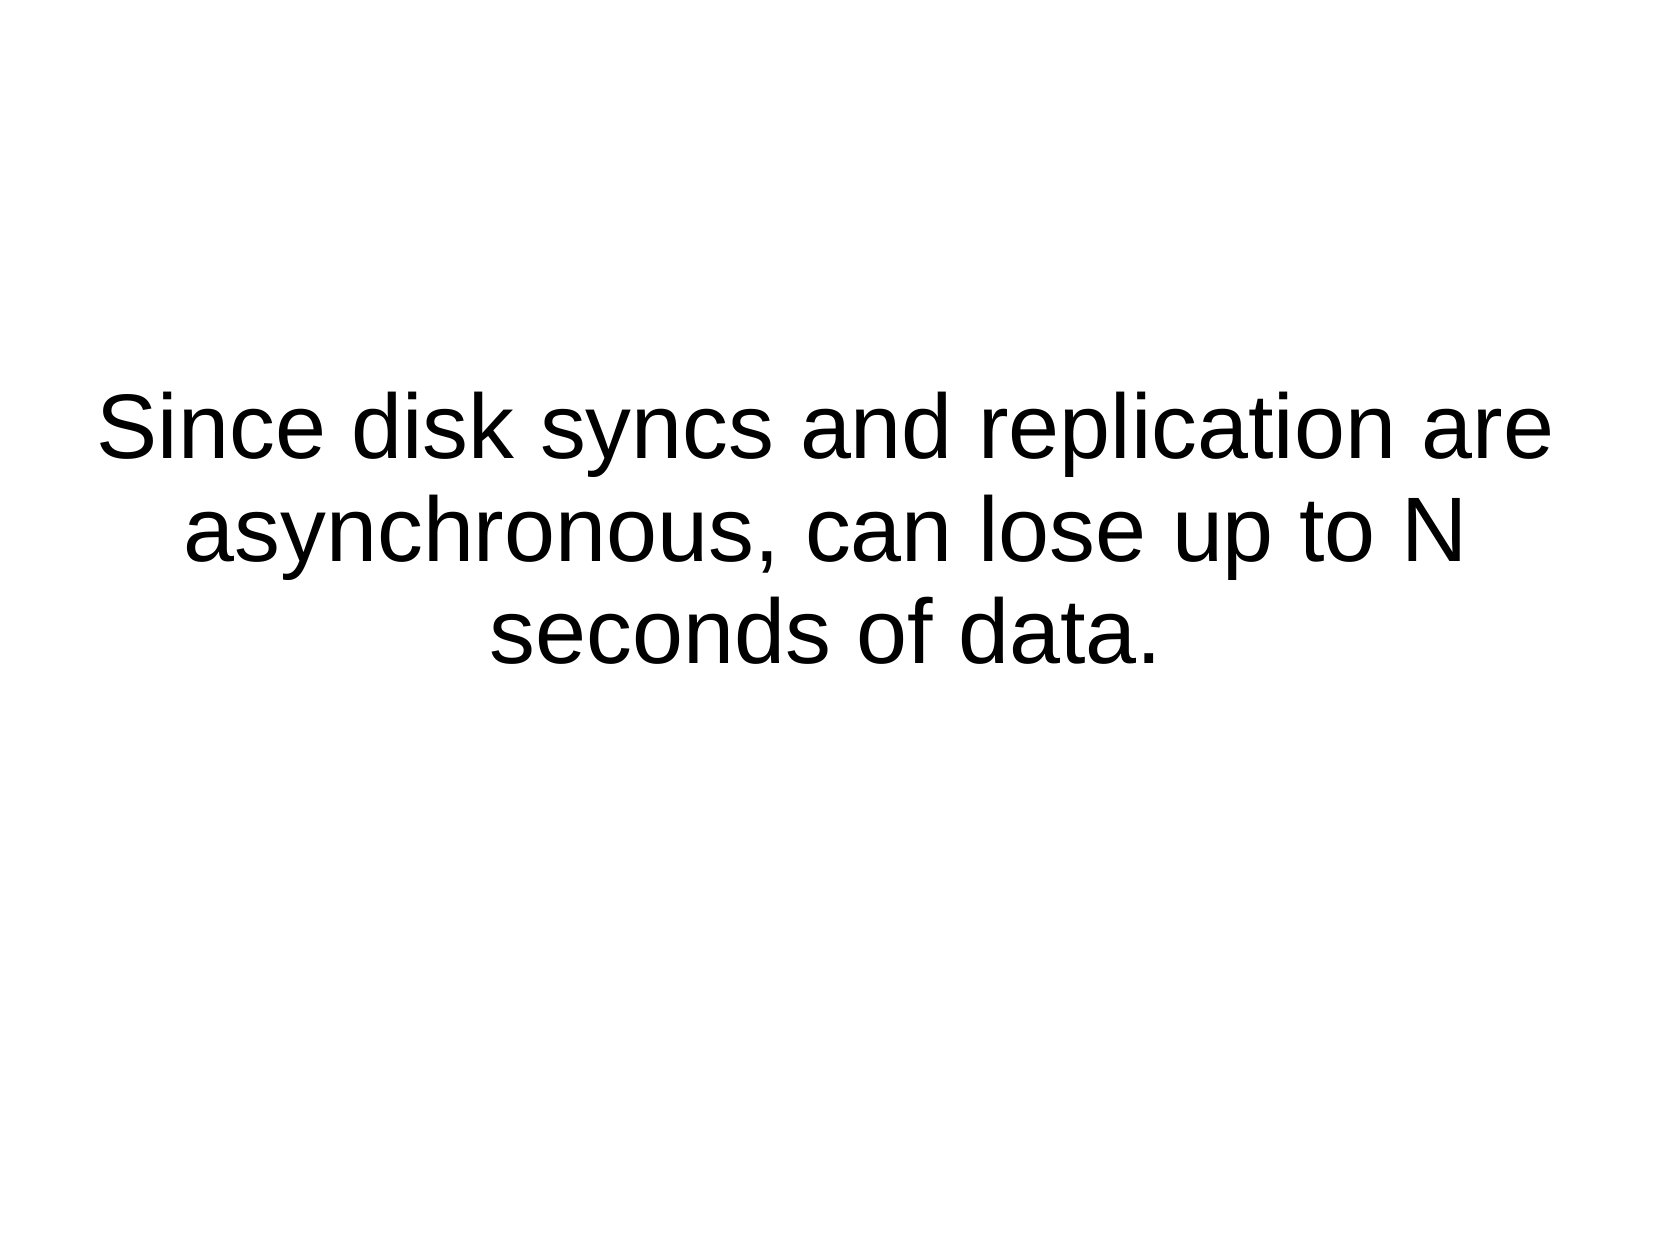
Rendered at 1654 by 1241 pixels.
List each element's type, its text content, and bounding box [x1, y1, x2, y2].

subtitle Since disk syncs and replication are asynchronous, can lose up to N seconds of data. [82, 49, 1571, 1010]
